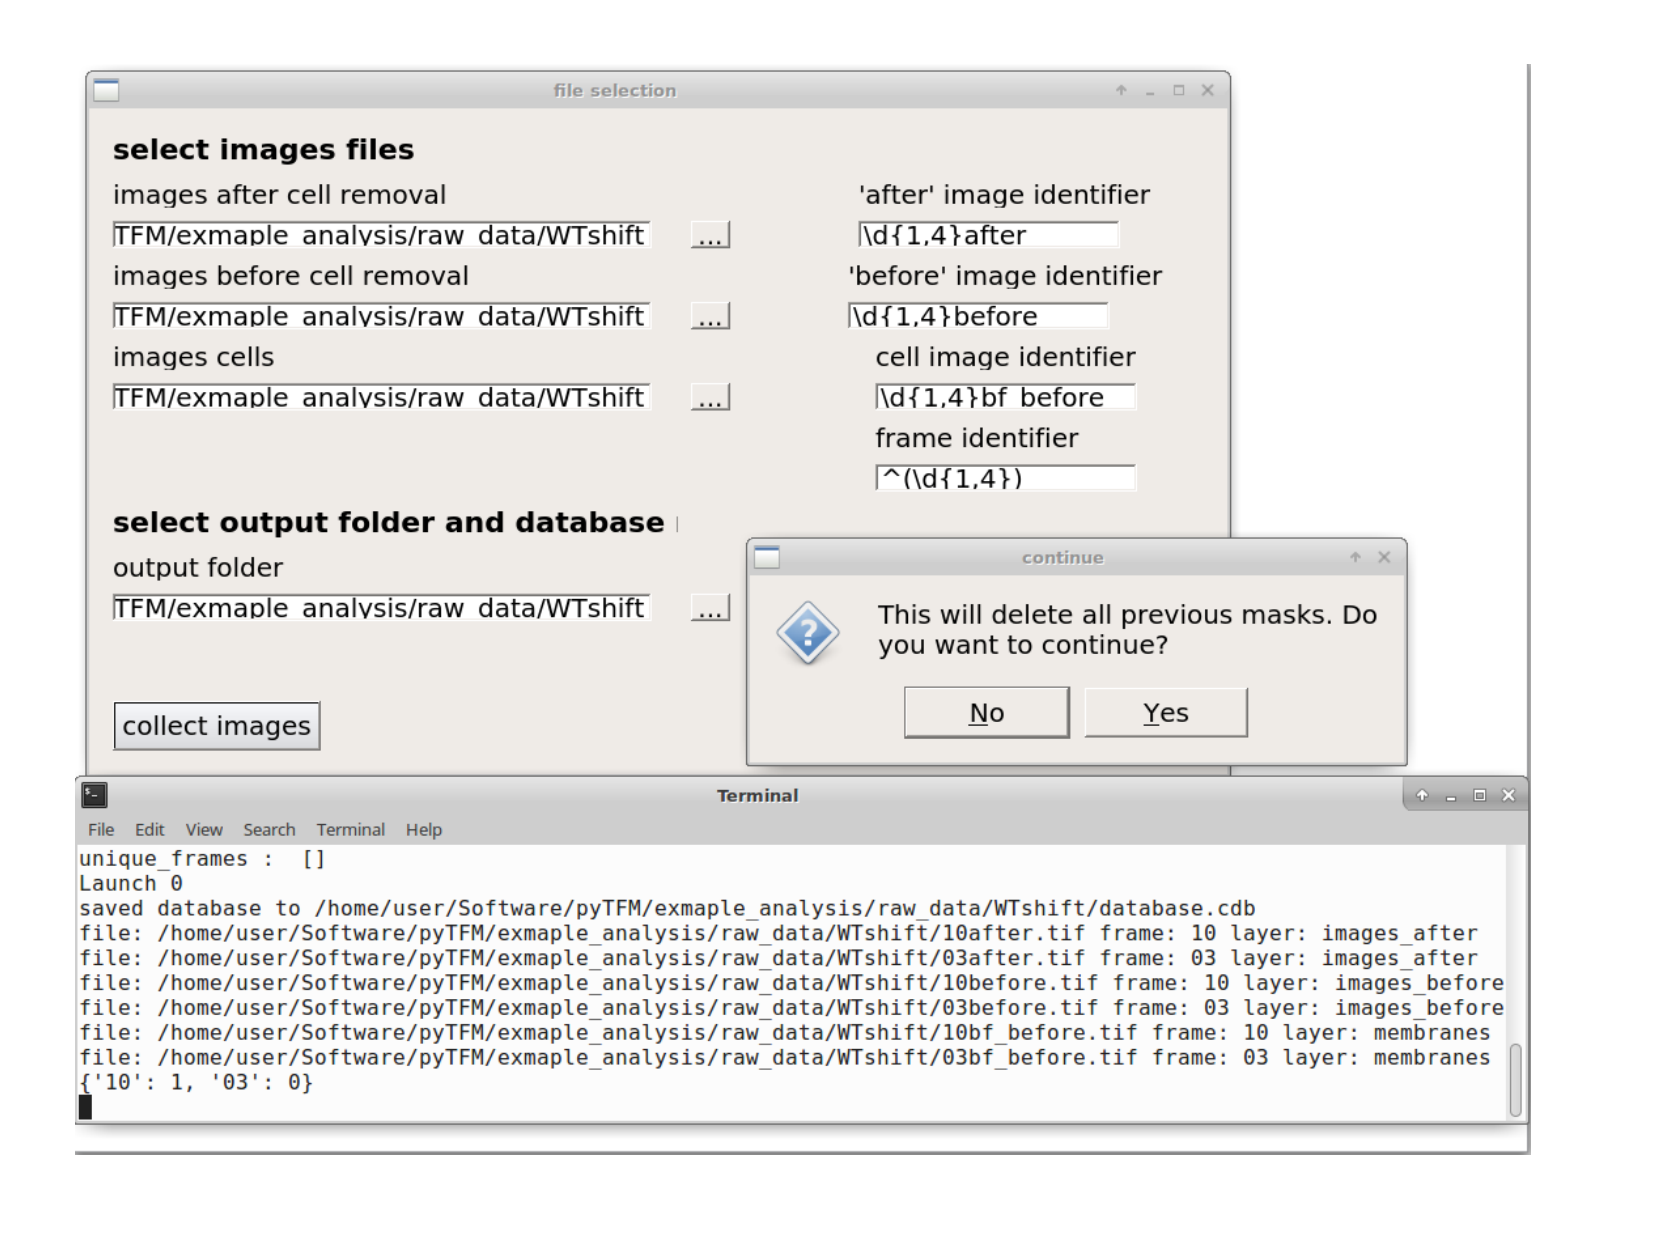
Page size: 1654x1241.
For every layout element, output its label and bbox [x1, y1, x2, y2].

picture [75, 64, 1531, 1156]
